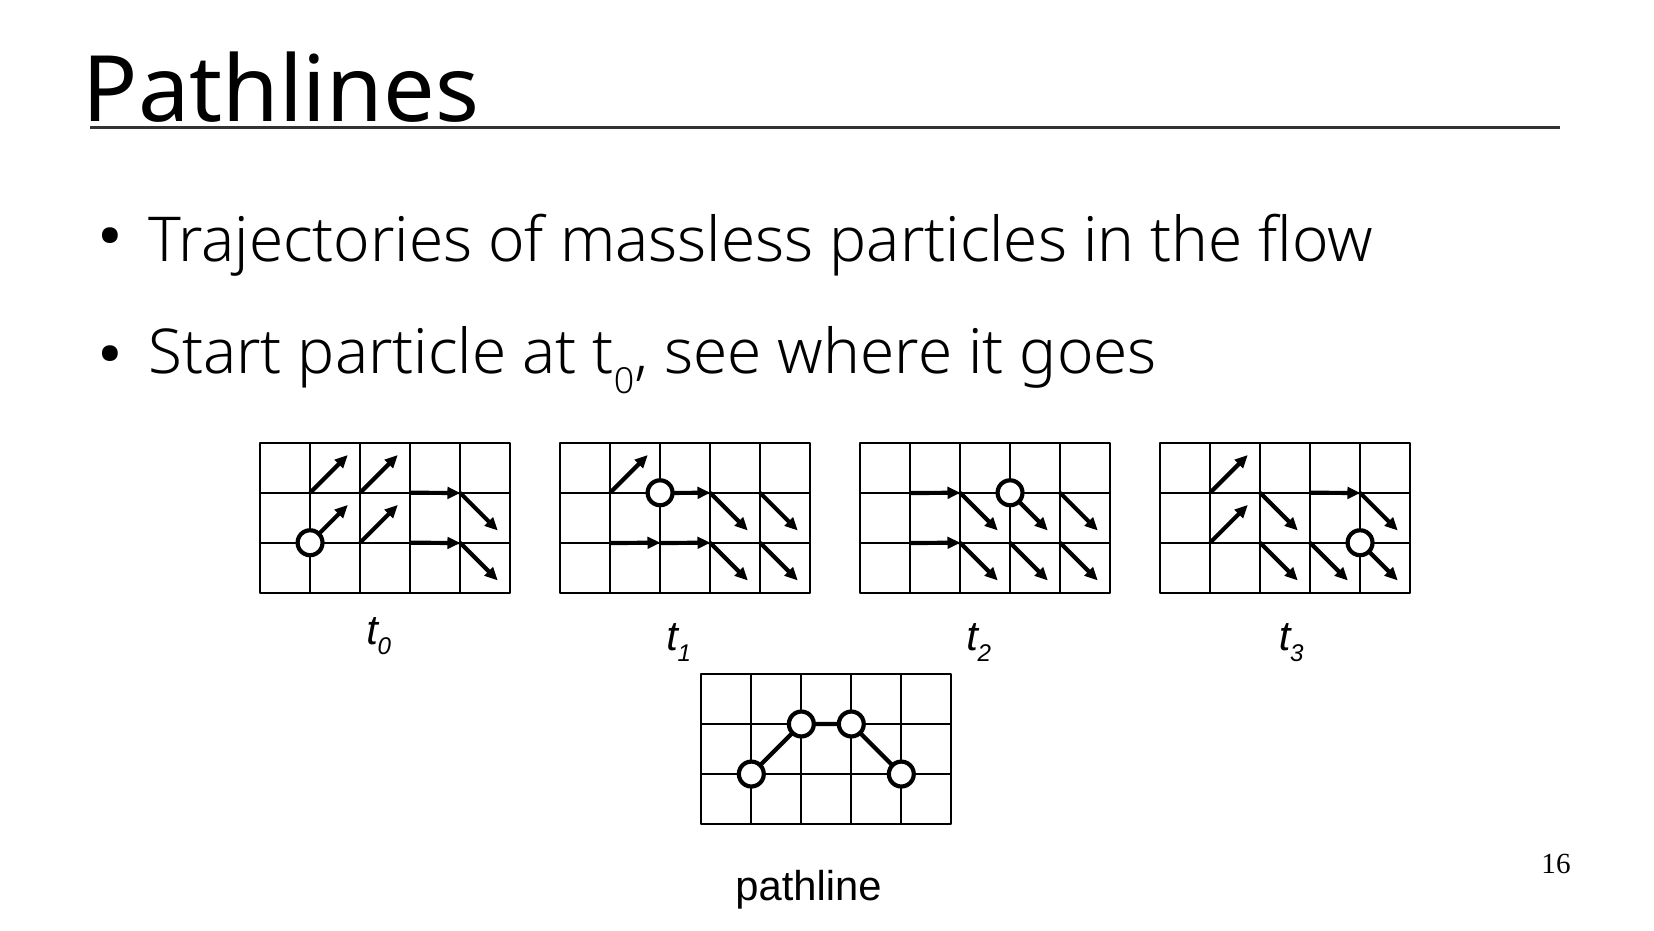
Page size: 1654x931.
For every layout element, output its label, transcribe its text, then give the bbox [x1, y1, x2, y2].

text_box [647, 480, 673, 506]
text_box [788, 711, 814, 737]
text_box [838, 711, 864, 737]
list Trajectories of massless particles in the flow Start particle at t0, see where it goes [82, 195, 1571, 406]
text_box pathline [720, 850, 897, 918]
text_box t0 [351, 594, 407, 669]
text_box [888, 761, 914, 787]
text_box [297, 530, 323, 556]
text_box t2 [951, 600, 1007, 675]
text_box t3 [1263, 600, 1319, 675]
text_box [738, 761, 764, 787]
text_box [1347, 530, 1373, 556]
text_box t1 [651, 600, 707, 675]
title Pathlines [82, 32, 1571, 140]
text_box [997, 480, 1023, 506]
